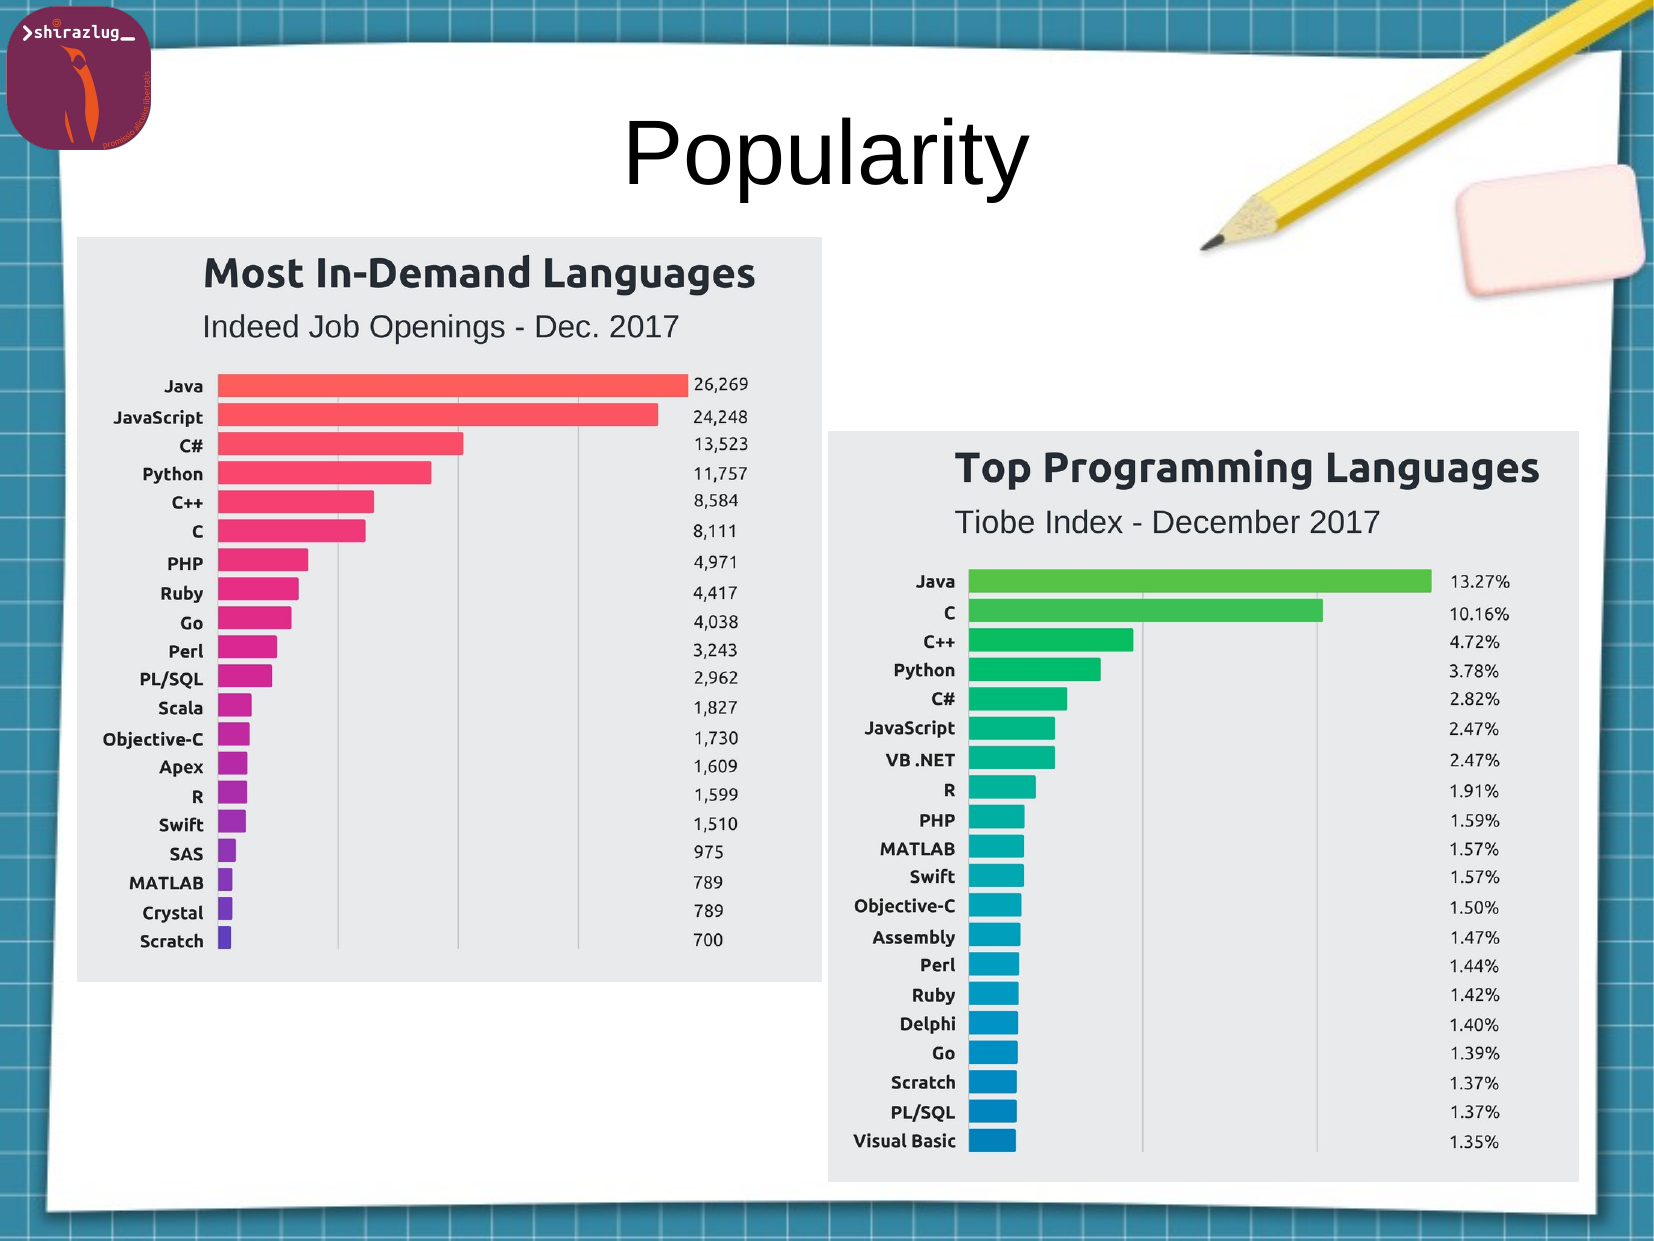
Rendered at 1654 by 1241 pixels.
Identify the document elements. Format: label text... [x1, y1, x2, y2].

picture [0, 0, 1654, 1241]
title Popularity [82, 49, 1571, 257]
